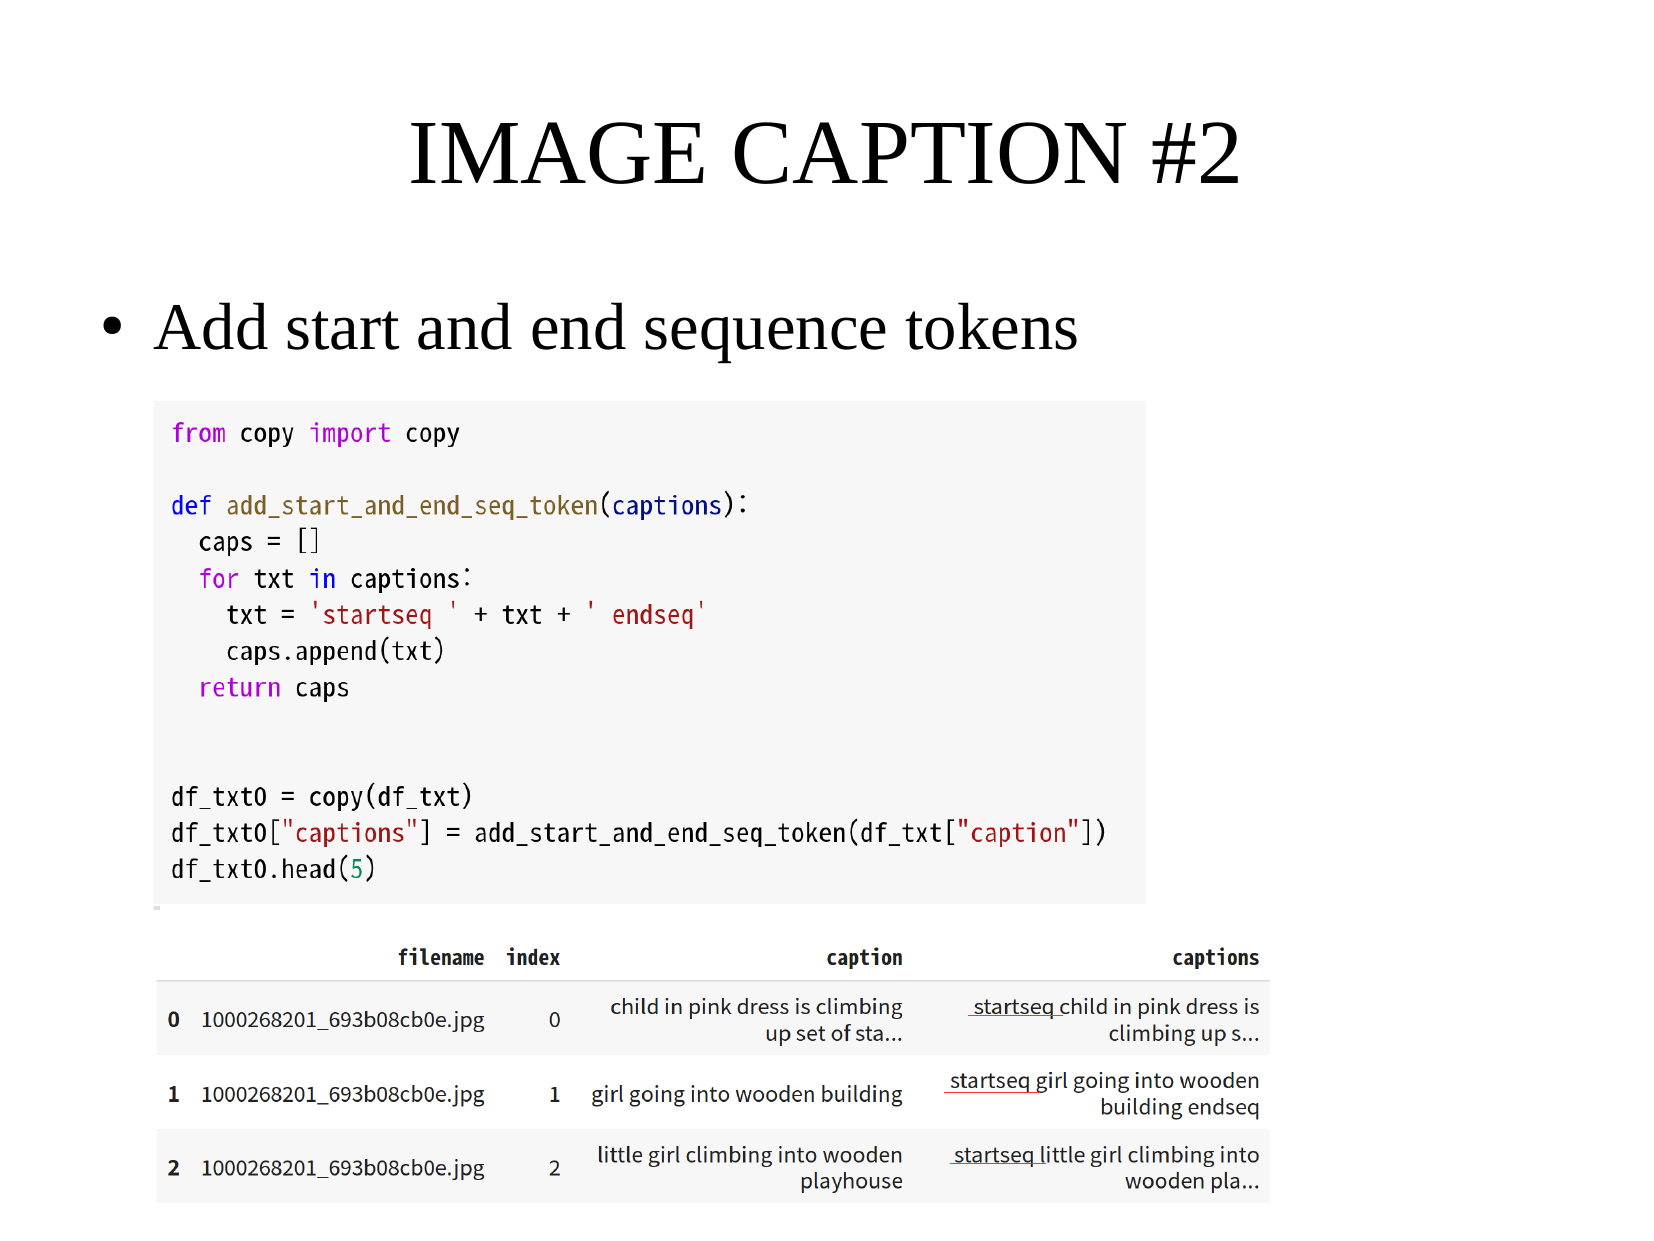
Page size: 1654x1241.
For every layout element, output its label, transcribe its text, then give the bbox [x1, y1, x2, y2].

picture [153, 929, 1276, 1205]
title IMAGE CAPTION #2 [82, 49, 1571, 257]
picture [153, 401, 1146, 910]
list Add start and end sequence tokens [82, 290, 1571, 1010]
